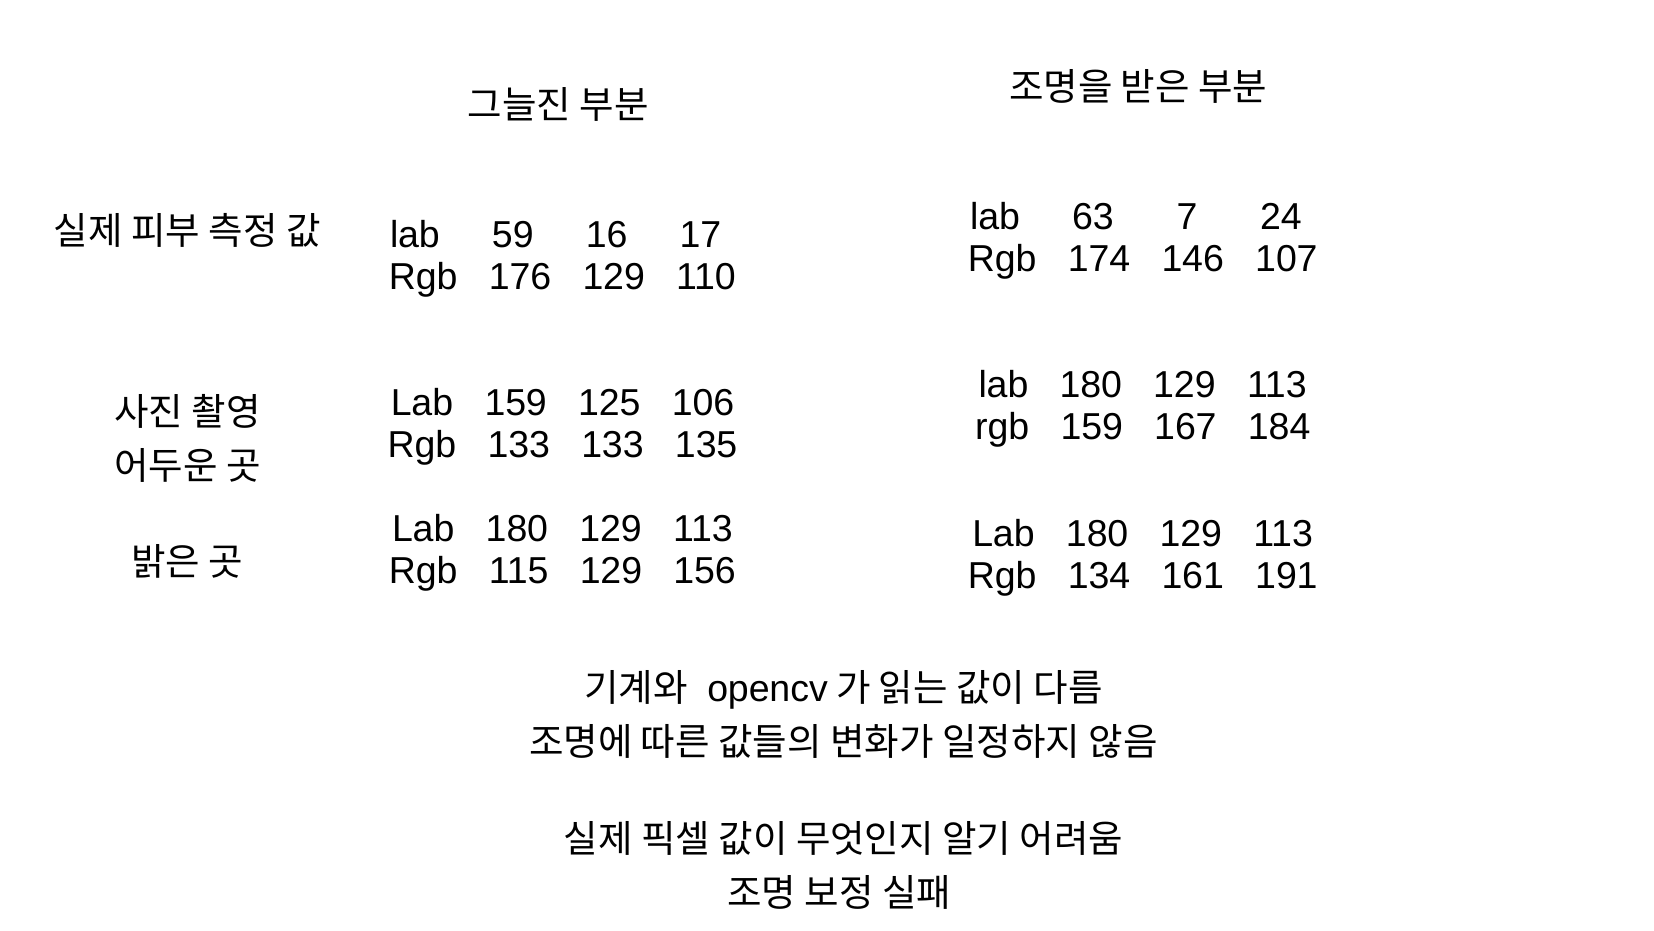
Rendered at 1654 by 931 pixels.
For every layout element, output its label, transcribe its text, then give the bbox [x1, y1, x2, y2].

text_box 기계와 opencv가 읽는 값이 다름 조명에 따른 값들의 변화가 일정하지 않음 실제 픽셀 값이 무엇인지 알기 어려움 조명 보정 실패 [300, 637, 1388, 931]
text_box 조명을 받은 부분 lab 63 7 24 Rgb 174 146 107 lab 180 129 113 rgb 159 167 184 Lab 180 129 113 Rgb 134 161 191 [767, 45, 1518, 608]
text_box 실제 피부 측정 값 사진 촬영 어두운 곳 밝은 곳 [0, 112, 563, 676]
text_box 그늘진 부분 lab 59 16 17 Rgb 176 129 110 Lab 159 125 106 Rgb 133 133 135 Lab 180 129 113 Rgb 115 129 156 [187, 75, 938, 637]
